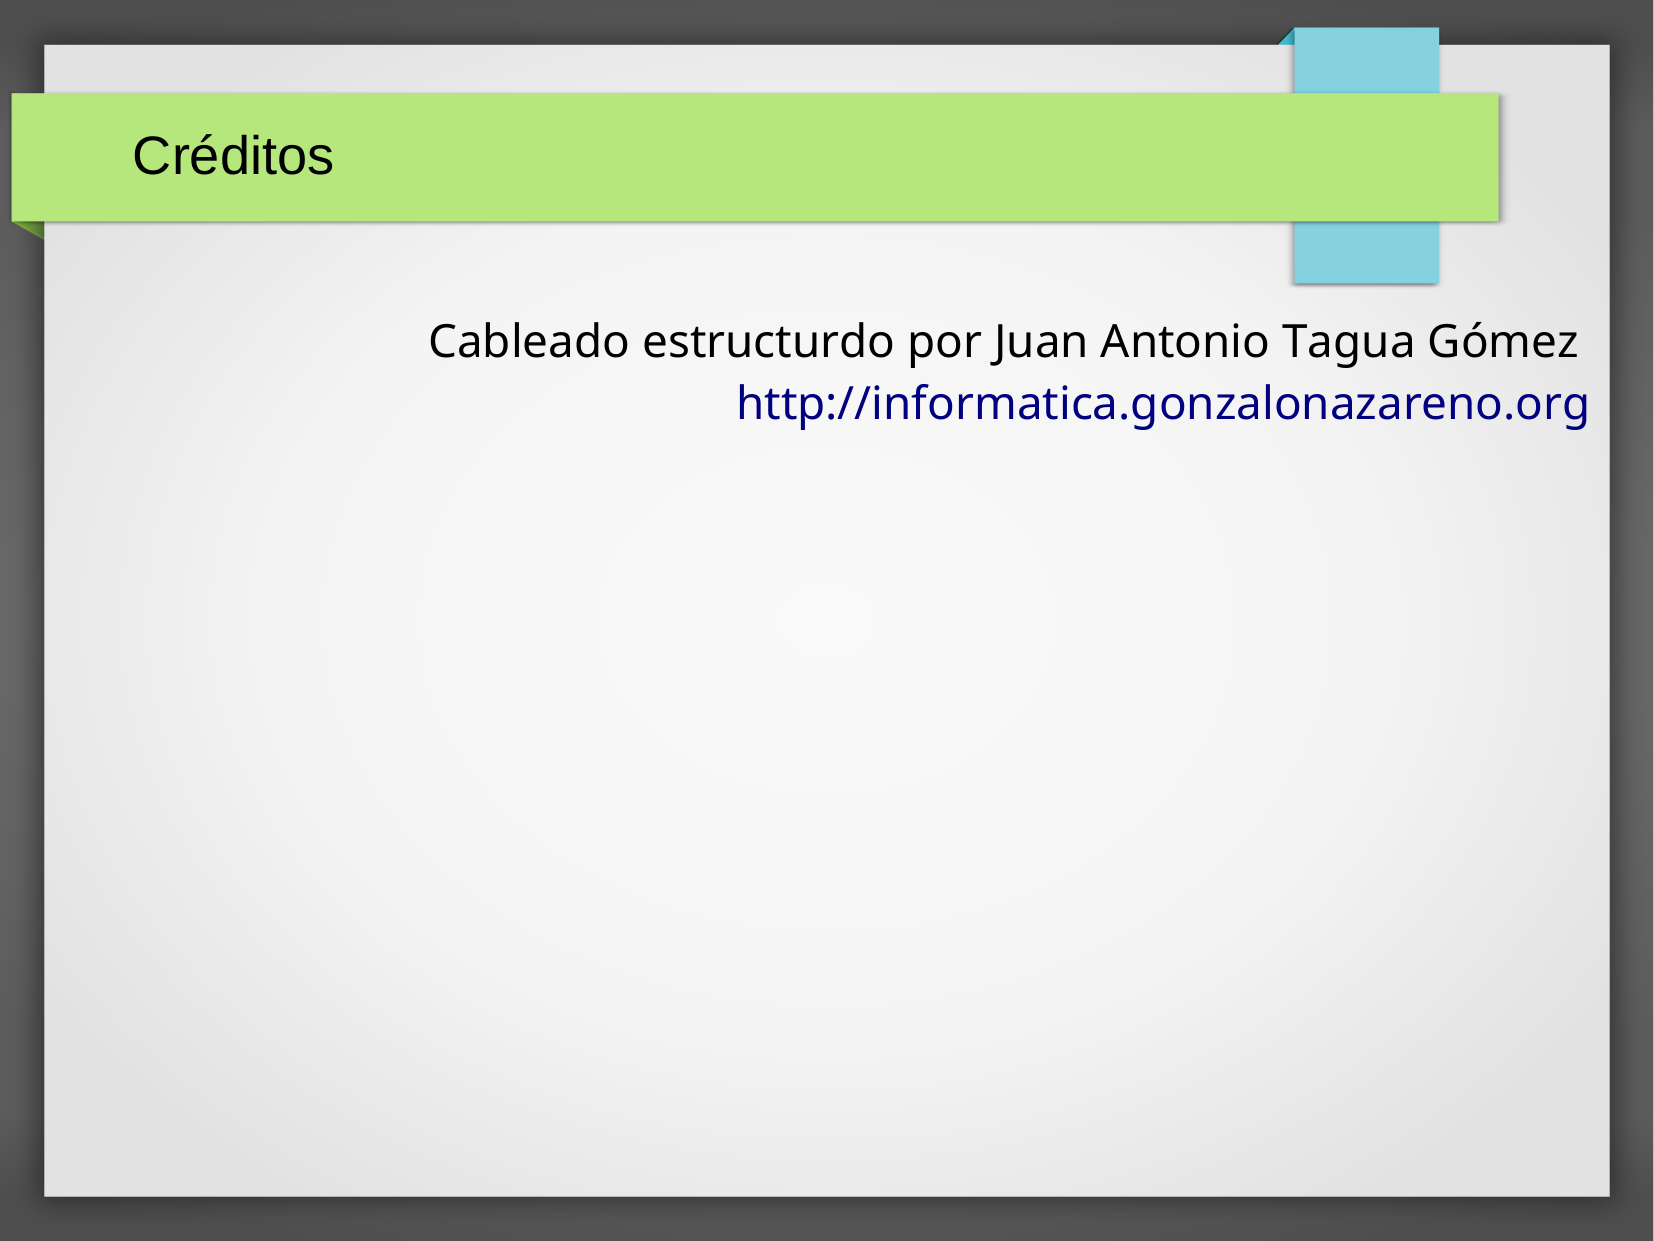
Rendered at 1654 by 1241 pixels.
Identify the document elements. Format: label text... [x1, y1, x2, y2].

picture [0, 0, 1654, 1241]
title [88, 58, 1577, 266]
text_box Créditos [118, 118, 1300, 194]
text_box Cableado estructurdo por Juan Antonio Tagua Gómez http://informatica.gonzalonazareno.org [138, 238, 1607, 1159]
